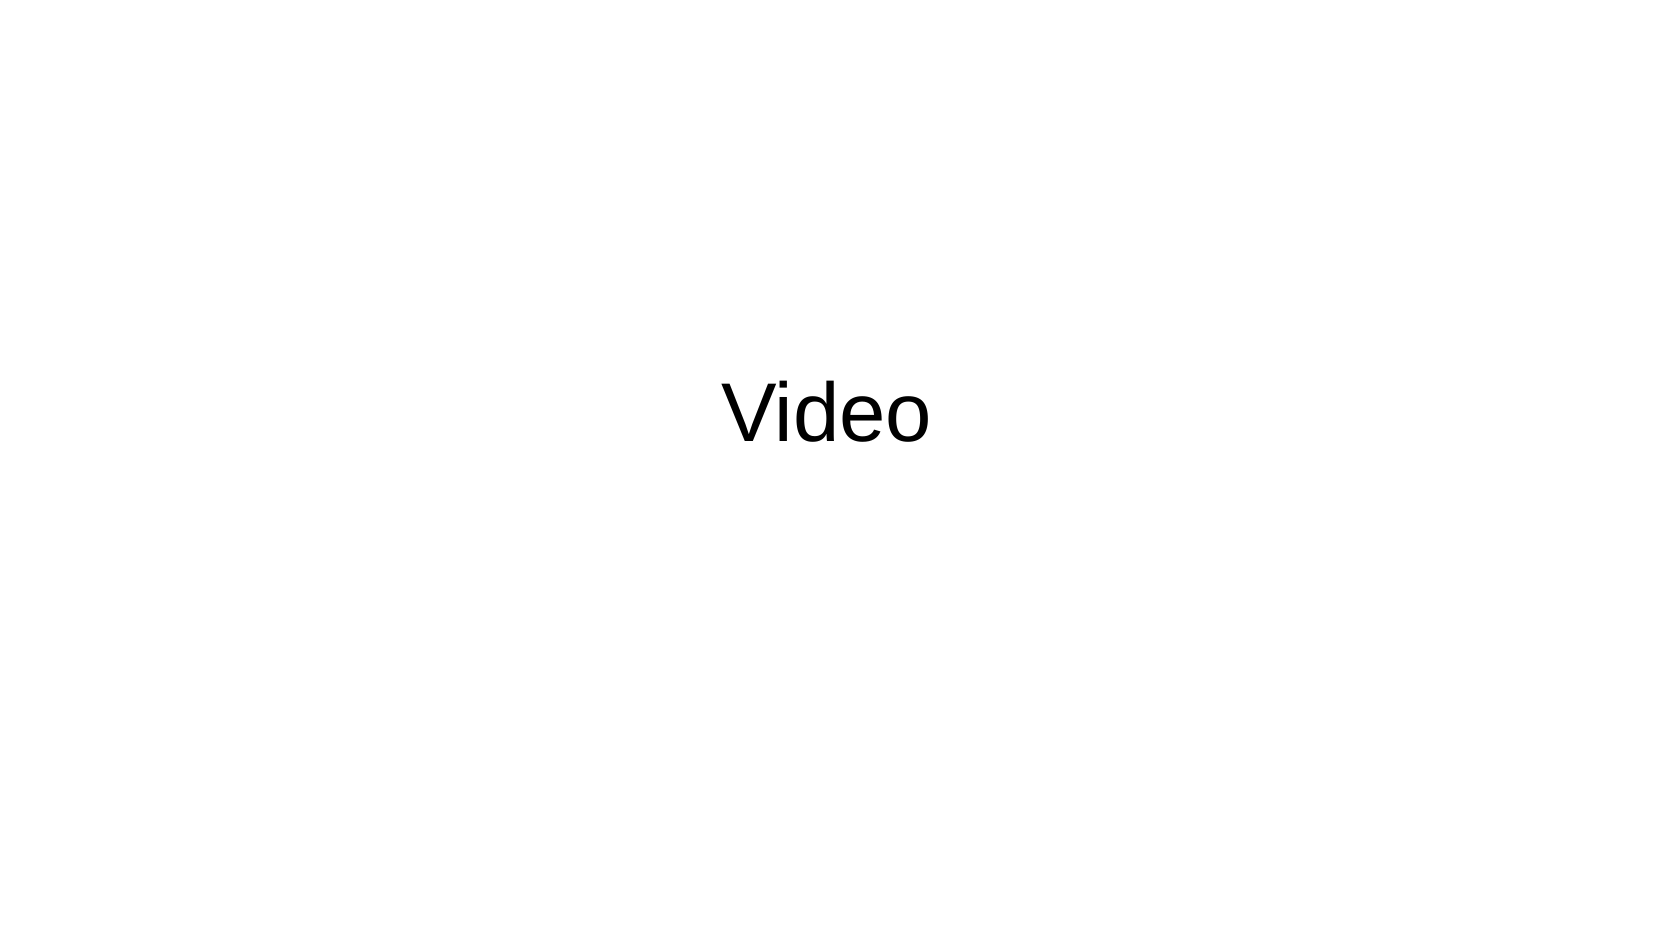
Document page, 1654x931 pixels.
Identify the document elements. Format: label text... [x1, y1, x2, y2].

text_box Video [706, 358, 948, 467]
